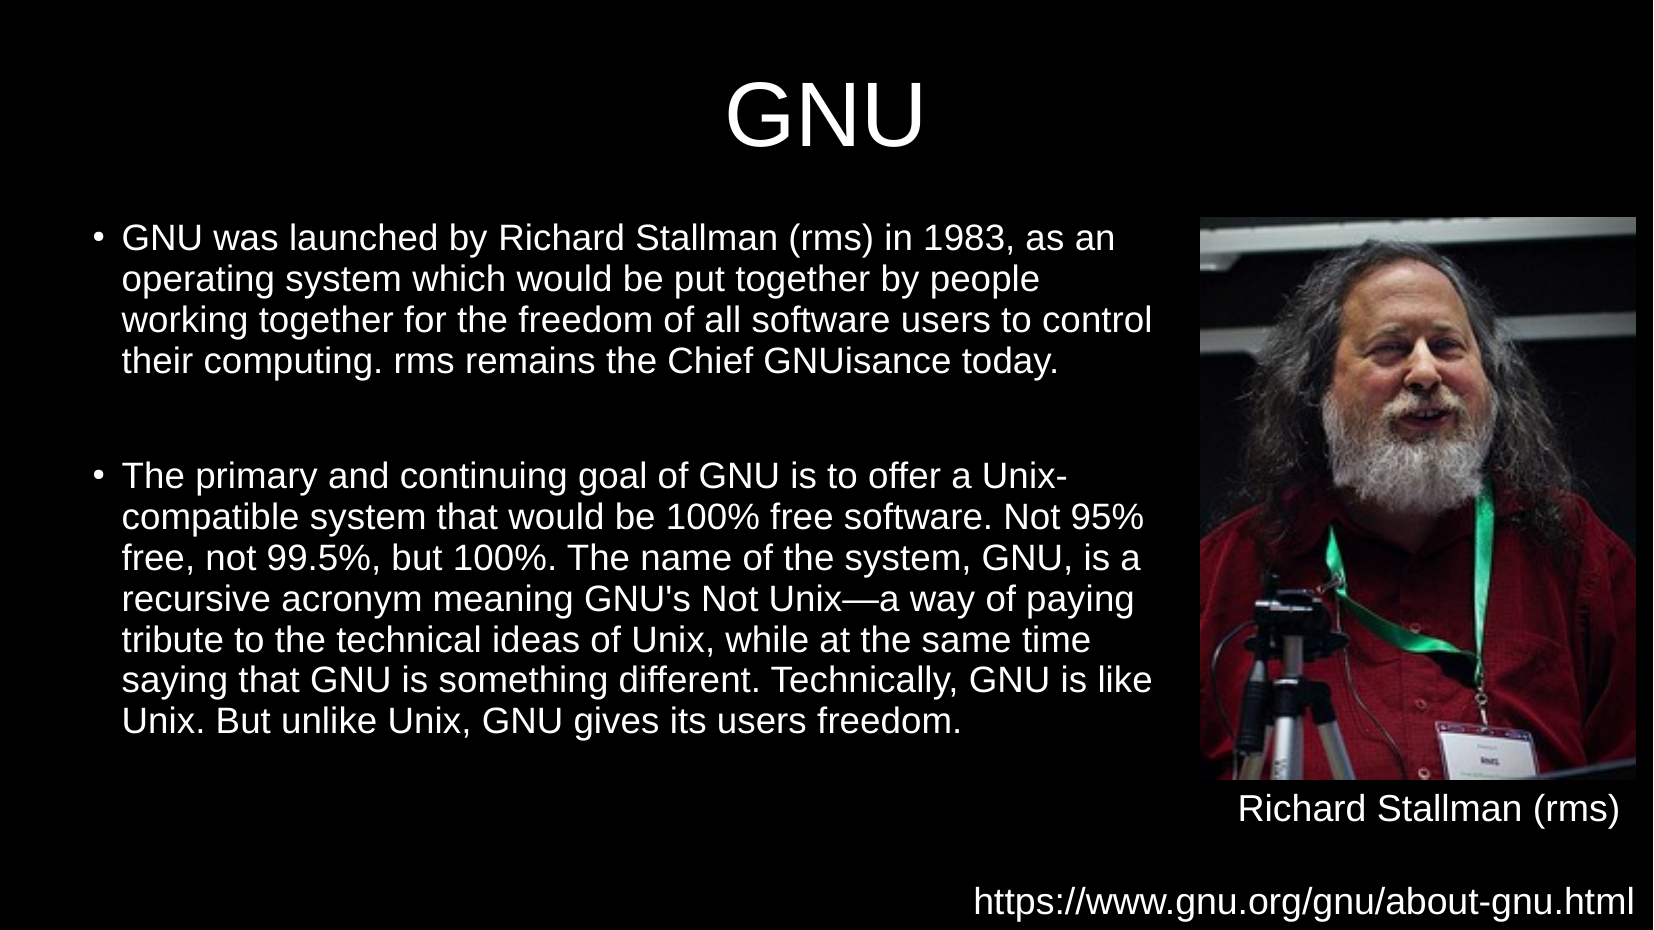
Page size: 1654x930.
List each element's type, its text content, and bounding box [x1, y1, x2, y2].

list GNU was launched by Richard Stallman (rms) in 1983, as an operating system which would be put together by people working together for the freedom of all software users to control their computing. rms remains the Chief GNUisance today. The primary and continuing goal of GNU is to offer a Unix-compatible system that would be 100% free software. Not 95% free, not 99.5%, but 100%. The name of the system, GNU, is a recursive acronym meaning GNU's Not Unix—a way of paying tribute to the technical ideas of Unix, while at the same time saying that GNU is something different. Technically, GNU is like Unix. But unlike Unix, GNU gives its users freedom. [82, 217, 1163, 788]
title GNU [82, 37, 1571, 193]
text_box Richard Stallman (rms) [1222, 780, 1636, 837]
picture [1200, 217, 1636, 781]
text_box https://www.gnu.org/gnu/about-gnu.html [958, 873, 1651, 930]
